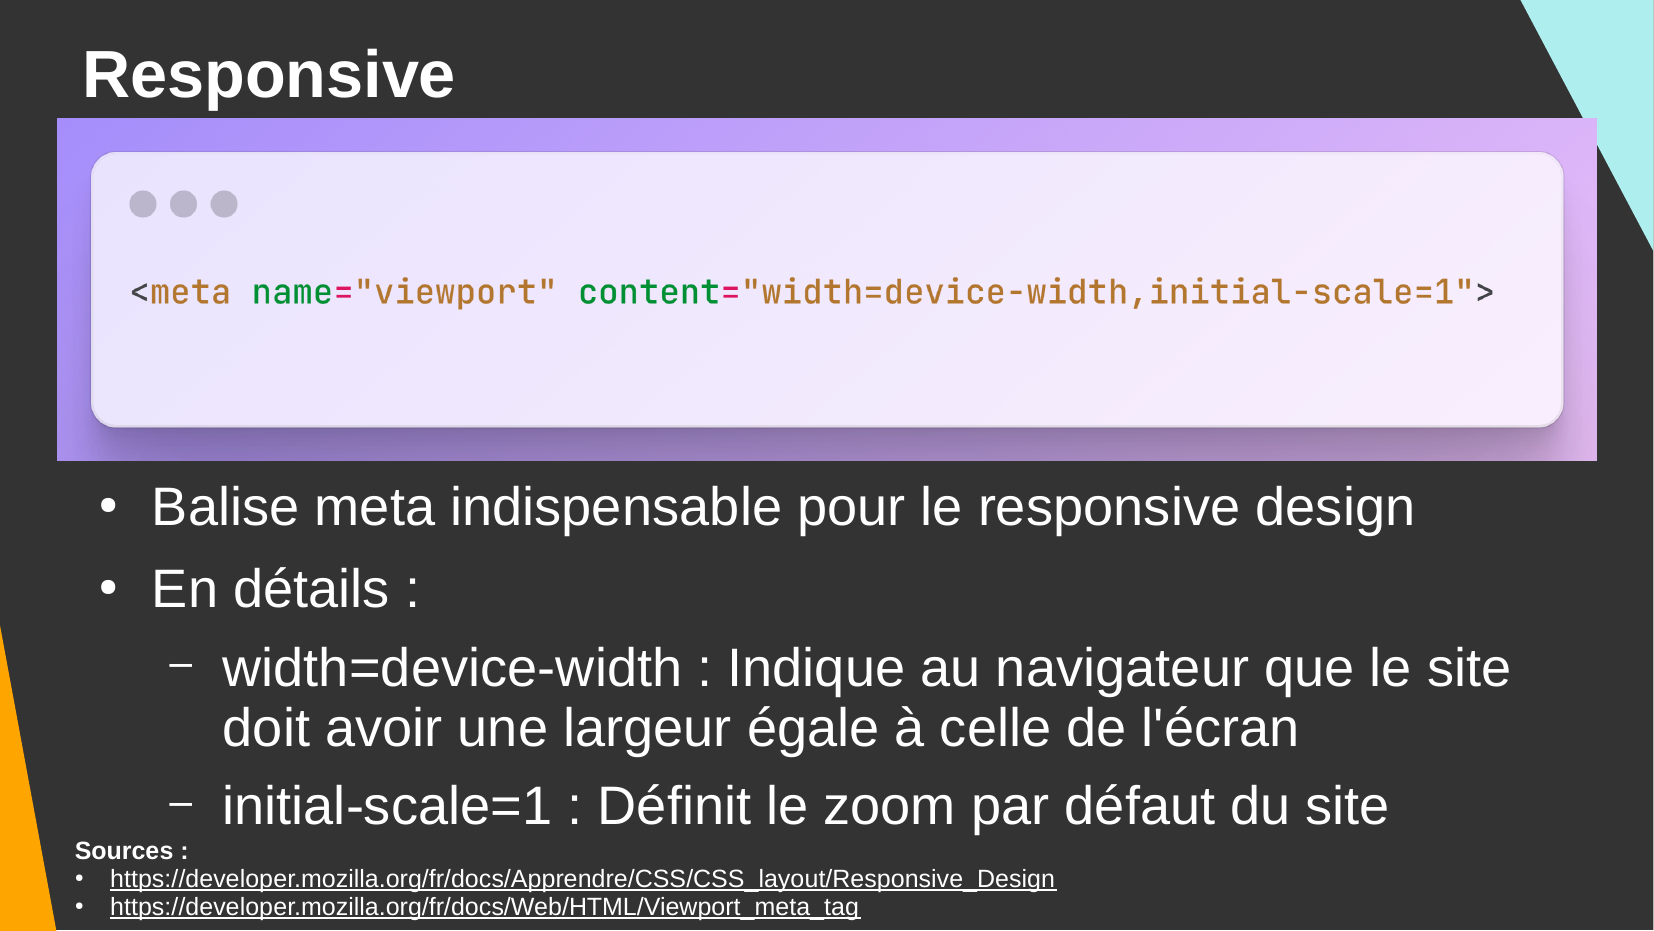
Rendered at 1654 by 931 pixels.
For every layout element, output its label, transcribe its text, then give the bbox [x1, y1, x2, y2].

text_box [0, 625, 57, 931]
title Responsive [82, 37, 1571, 112]
text_box [1520, 0, 1654, 253]
picture [57, 118, 1597, 461]
text_box Sources : https://developer.mozilla.org/fr/docs/Apprendre/CSS/CSS_layout/Responsive_Design https://developer.mozilla.org/fr/docs/Web/HTML/Viewport_meta_tag [60, 829, 1546, 929]
list Balise meta indispensable pour le responsive design En détails : width=device-width : Indique au navigateur que le site doit avoir une largeur égale à celle de l'écran initial-scale=1 : Définit le zoom par défaut du site [80, 476, 1605, 839]
